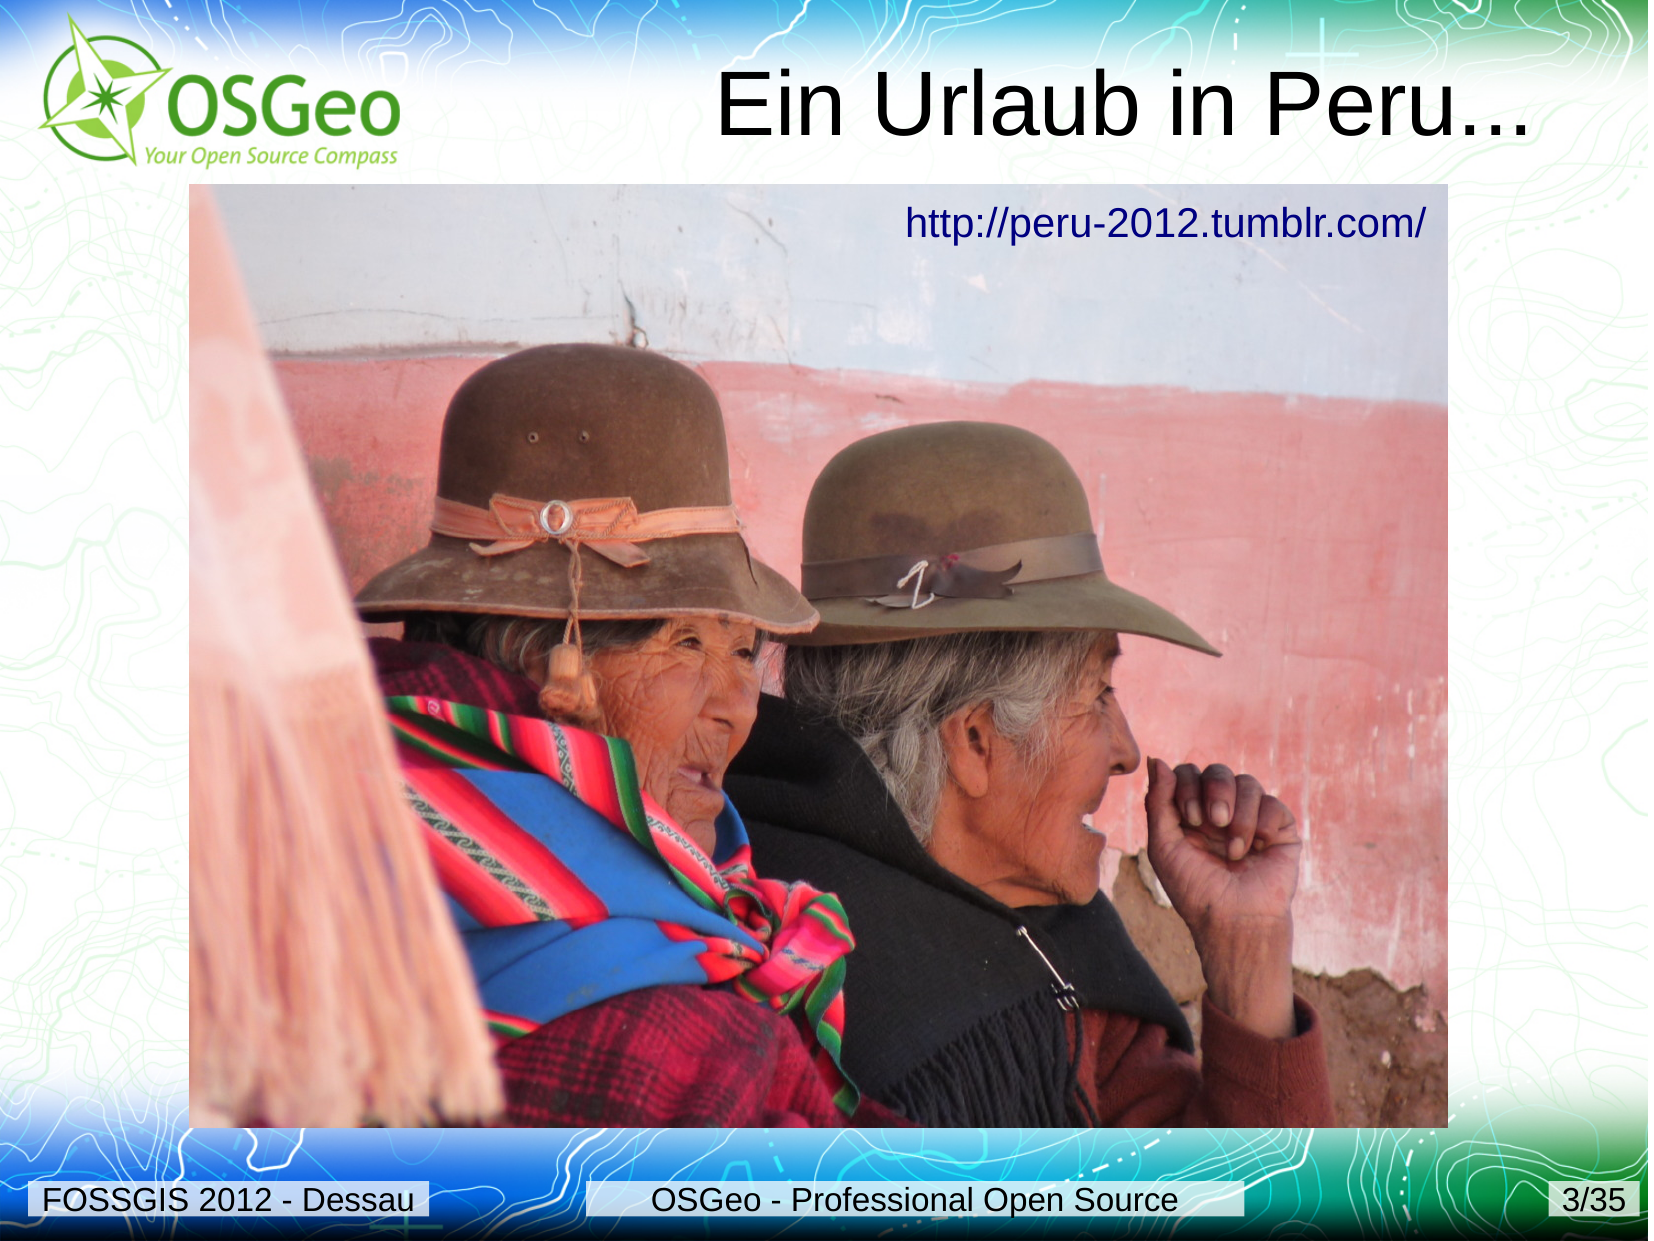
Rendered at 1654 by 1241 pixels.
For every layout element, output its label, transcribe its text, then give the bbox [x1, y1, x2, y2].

picture [0, 0, 1648, 1241]
text_box http://peru-2012.tumblr.com/ [890, 192, 1522, 260]
title Ein Urlaub in Peru... [430, 29, 1536, 178]
